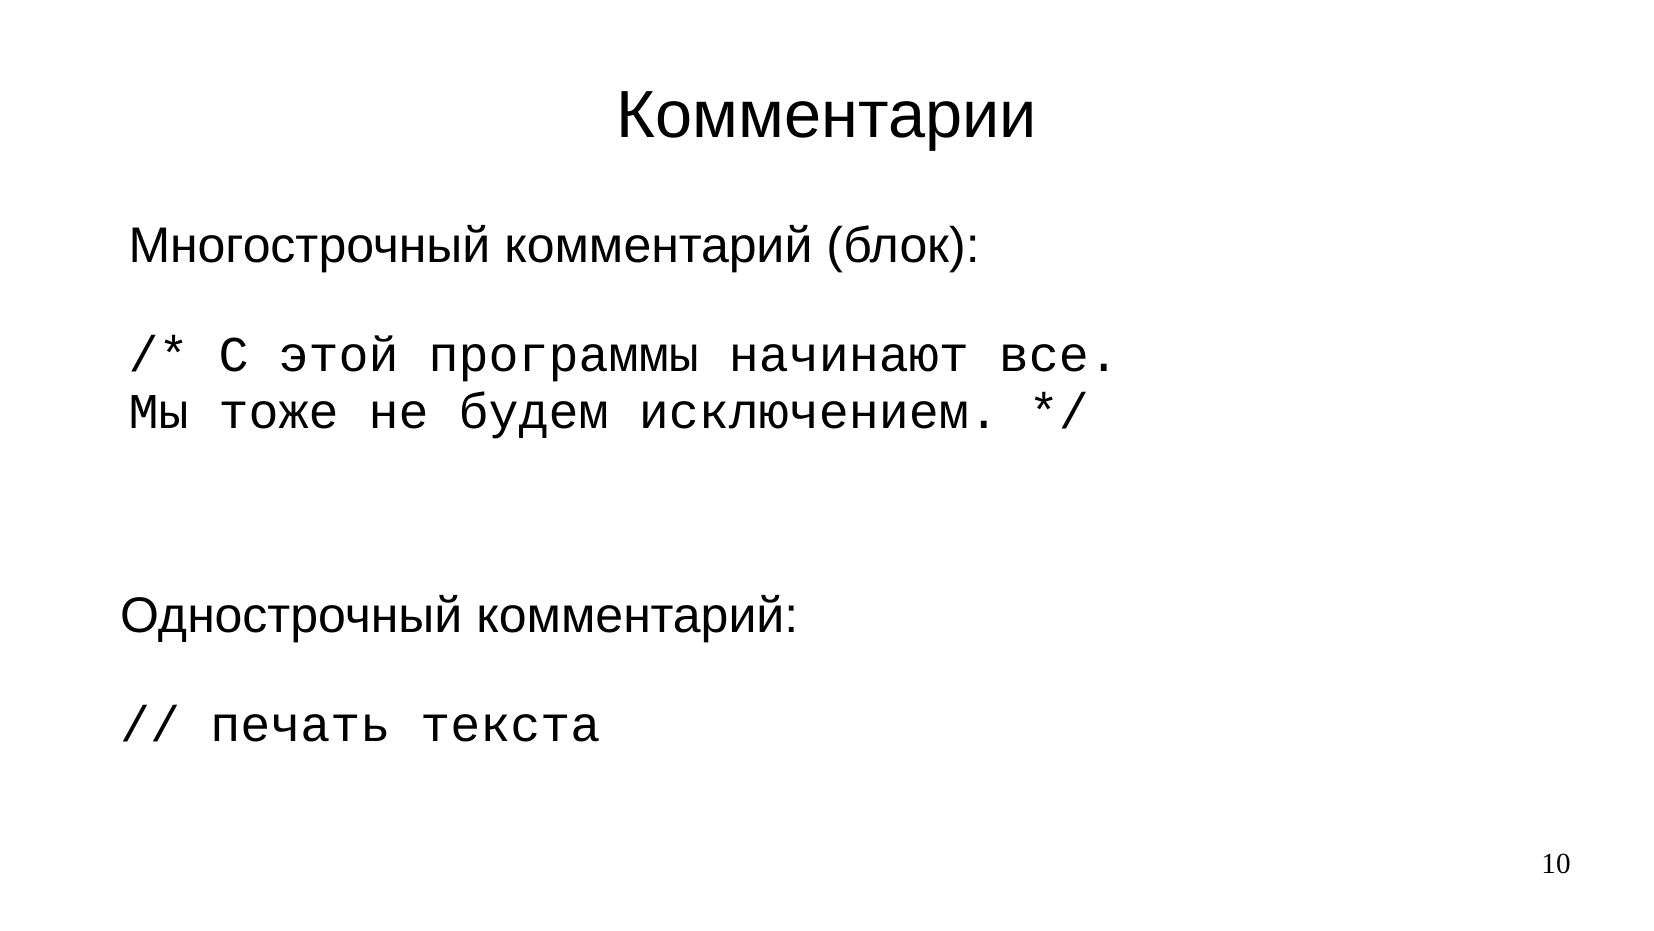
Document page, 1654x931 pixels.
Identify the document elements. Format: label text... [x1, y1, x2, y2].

text_box Однострочный комментарий: // печать текста [105, 580, 1516, 765]
title Комментарии [82, 37, 1571, 193]
text_box Многострочный комментарий (блок): /* С этой программы начинают все. Мы тоже не будем исключением. */ [113, 209, 1524, 451]
